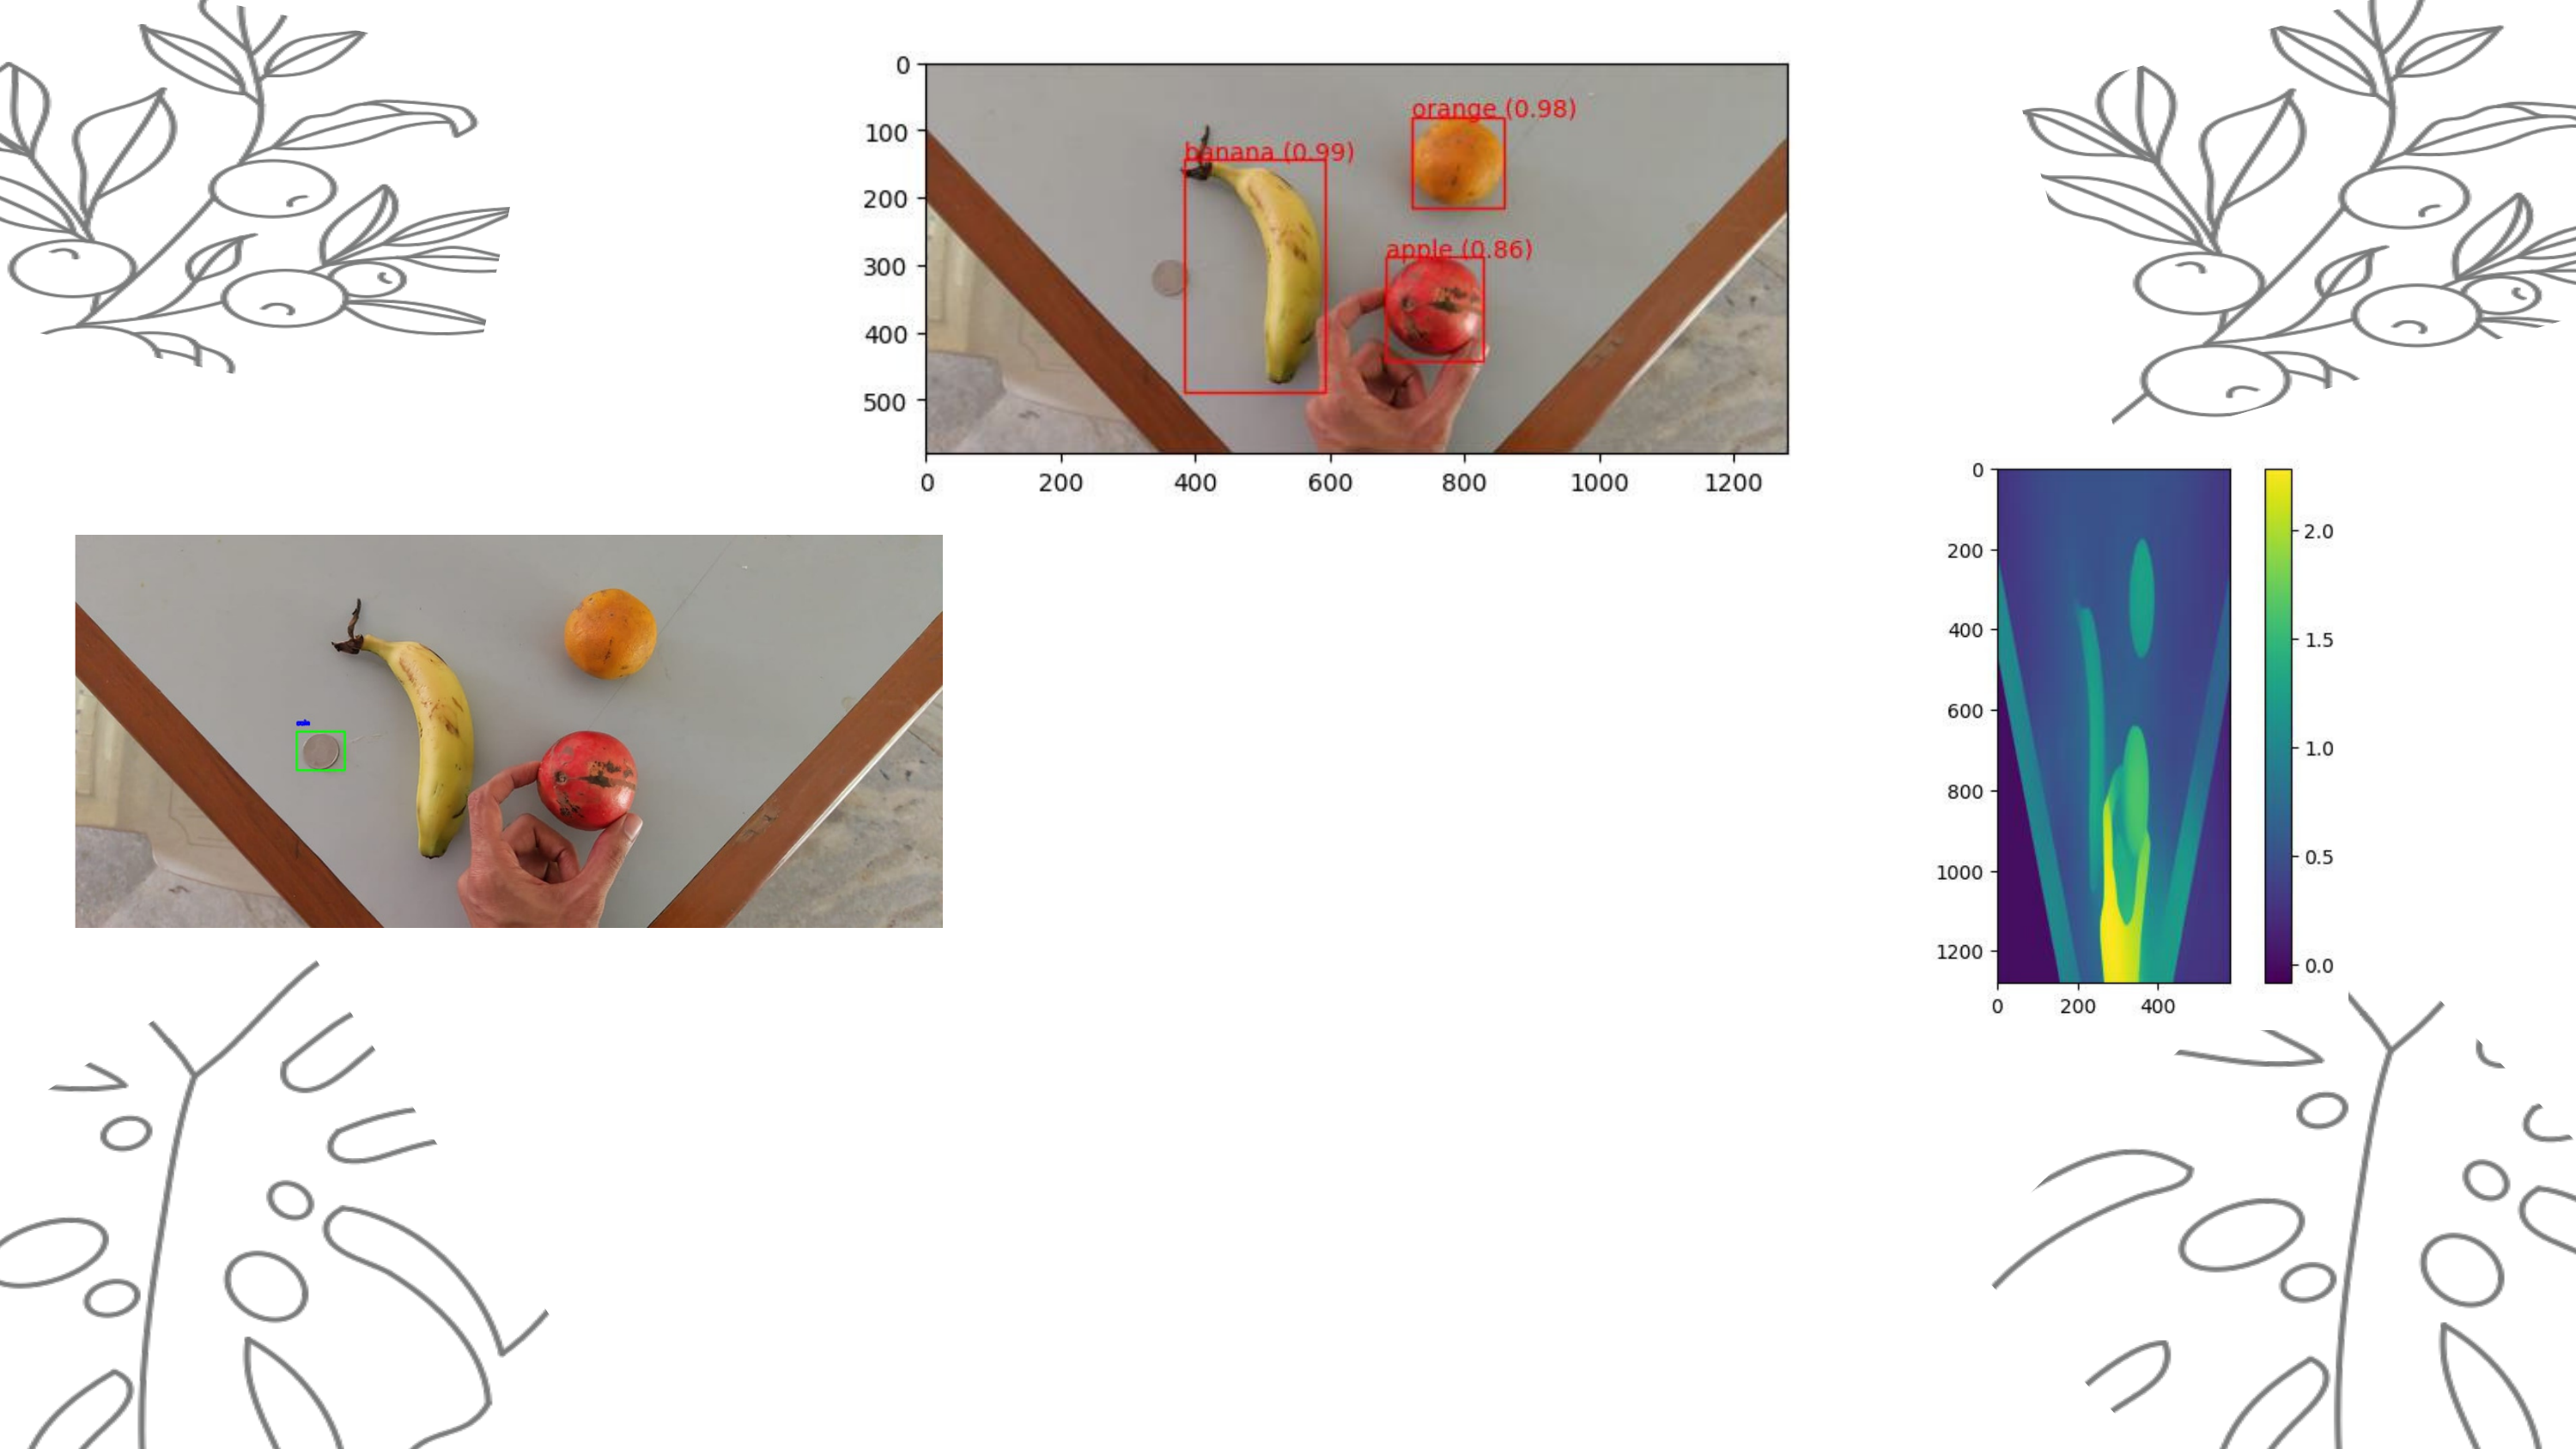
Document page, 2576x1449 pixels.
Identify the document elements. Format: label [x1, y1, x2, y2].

text_box [1921, 0, 2576, 1449]
text_box [846, 38, 1805, 512]
text_box [0, 0, 539, 423]
text_box [0, 535, 943, 1449]
